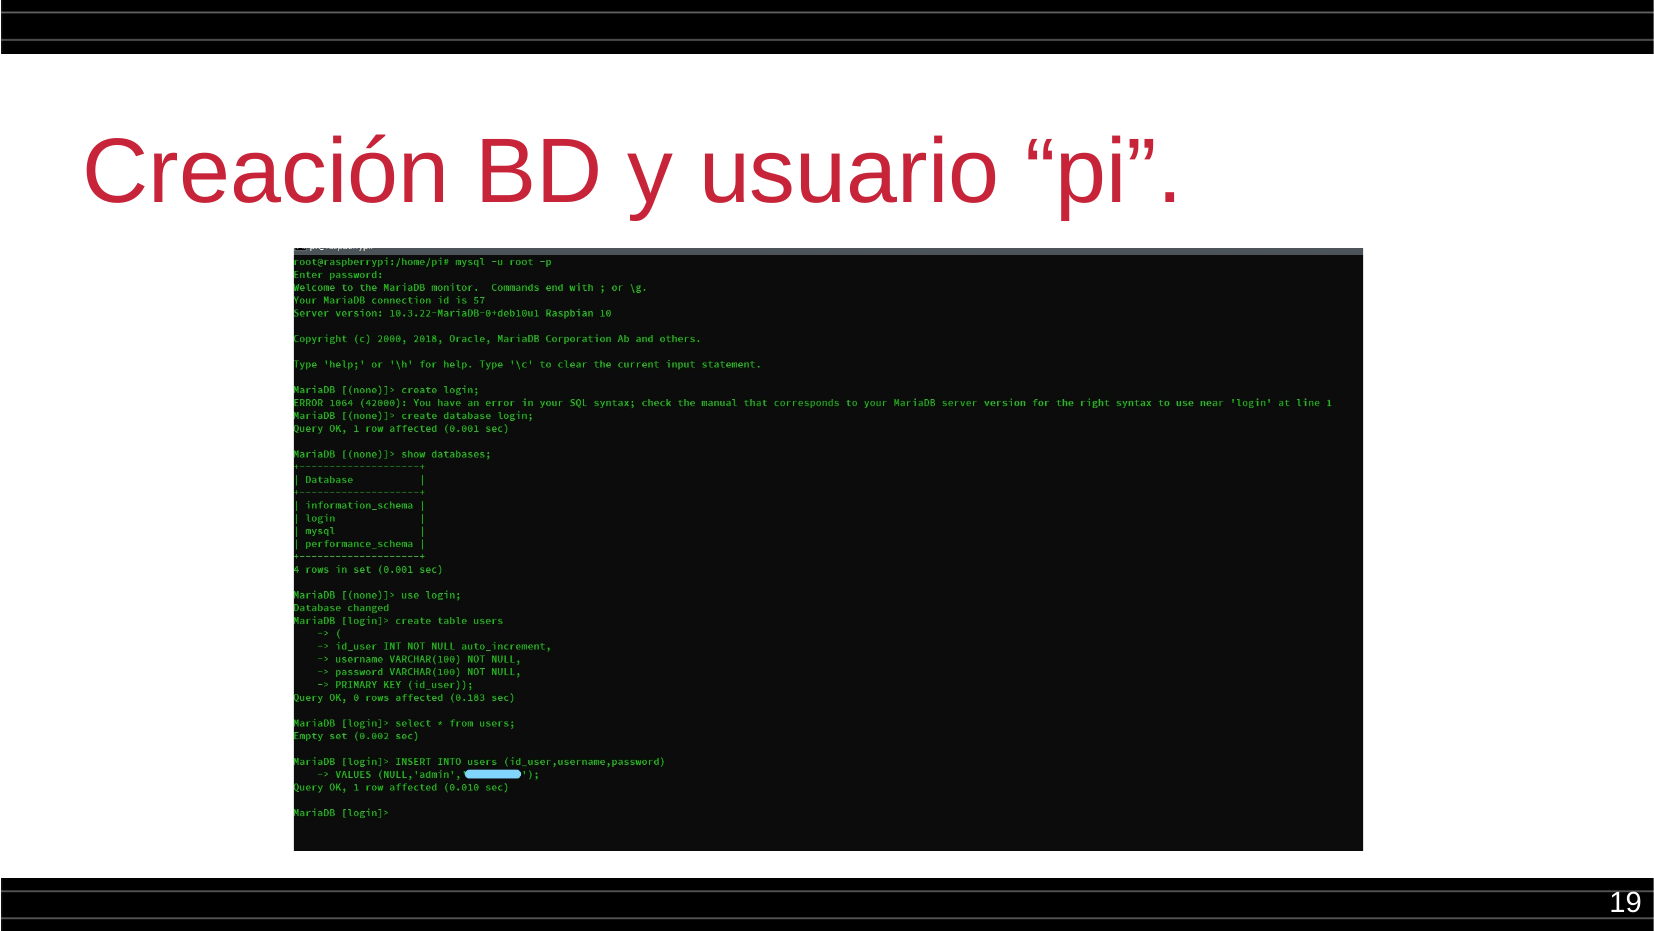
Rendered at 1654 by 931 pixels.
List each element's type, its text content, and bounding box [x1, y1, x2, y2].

title Creación BD y usuario “pi”. [82, 92, 1571, 249]
picture [1, 878, 1654, 931]
picture [293, 248, 1364, 851]
picture [1, 0, 1654, 54]
